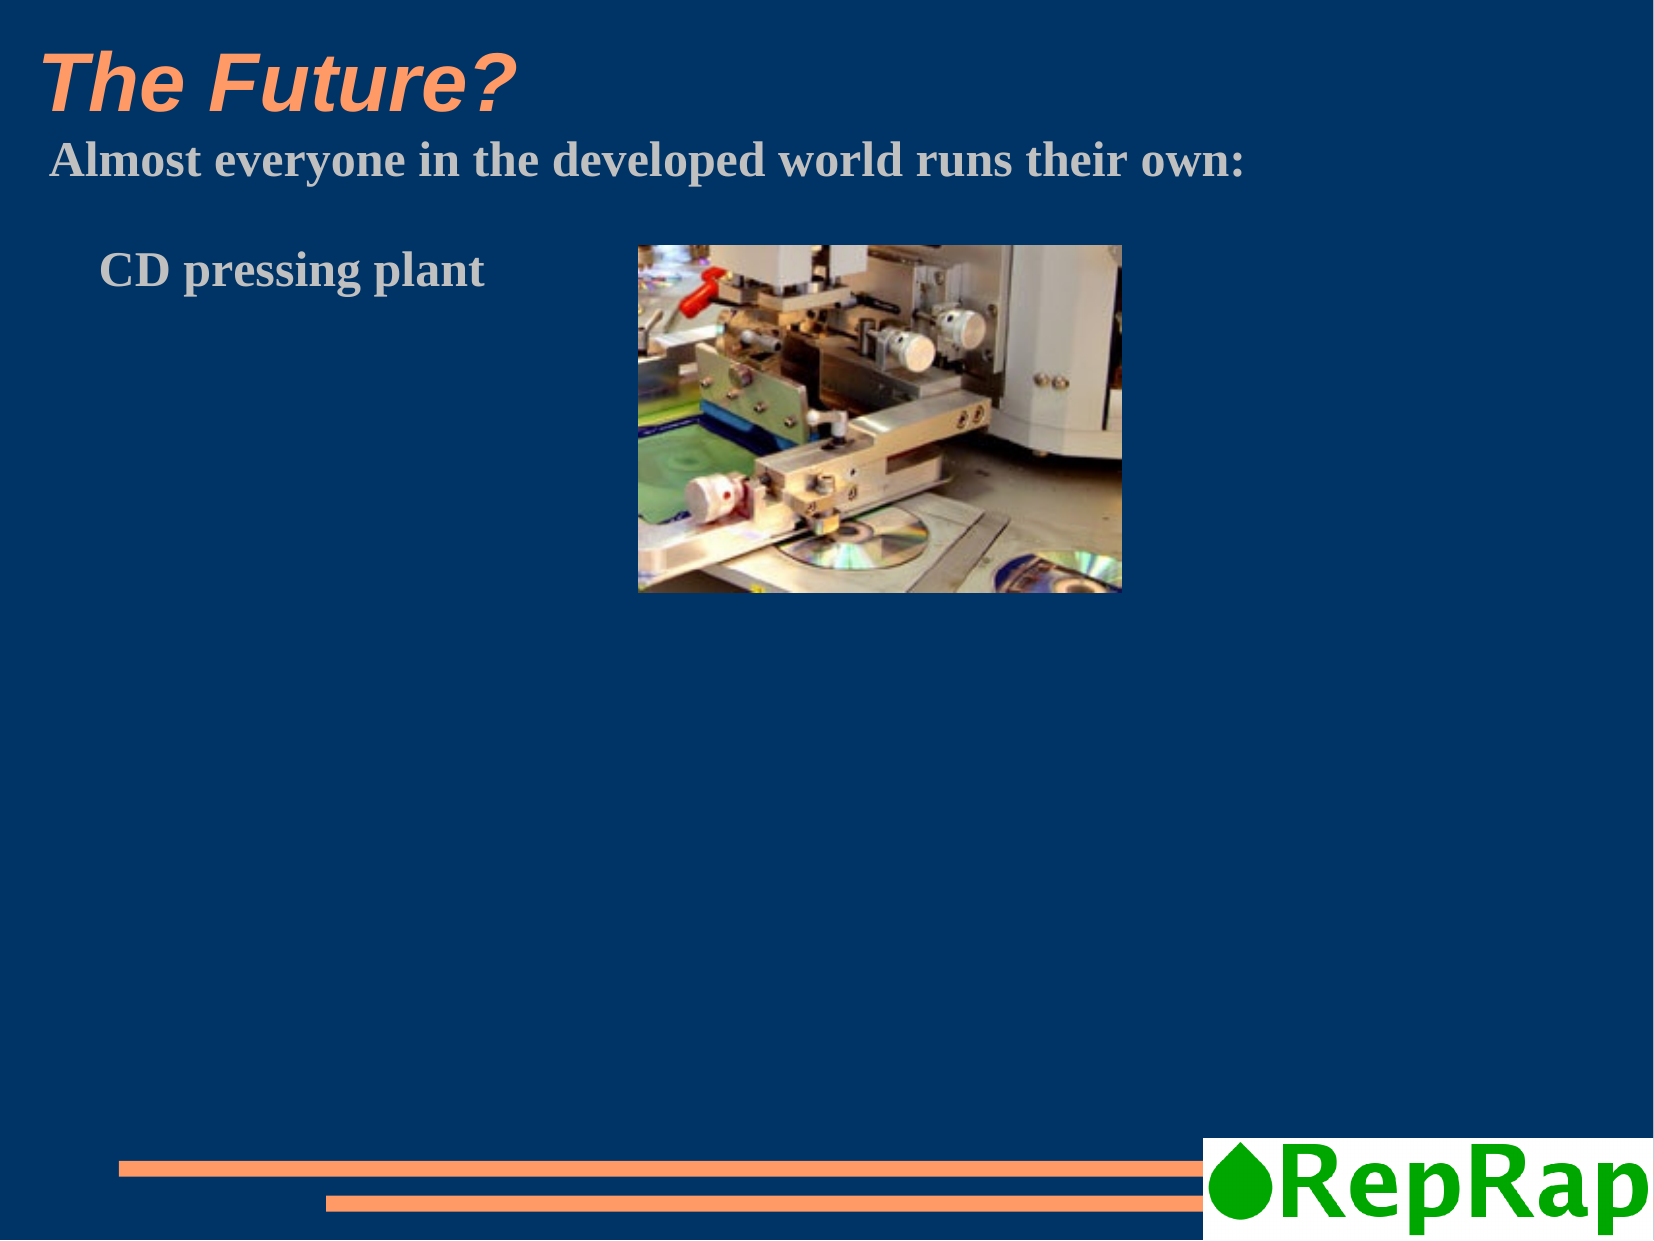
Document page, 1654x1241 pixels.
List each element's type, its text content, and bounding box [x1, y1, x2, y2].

picture [638, 245, 1122, 593]
text_box Almost everyone in the developed world runs their own: CD pressing plant [48, 20, 1297, 1241]
title The Future? [37, 0, 1532, 187]
picture [1203, 1138, 1654, 1241]
